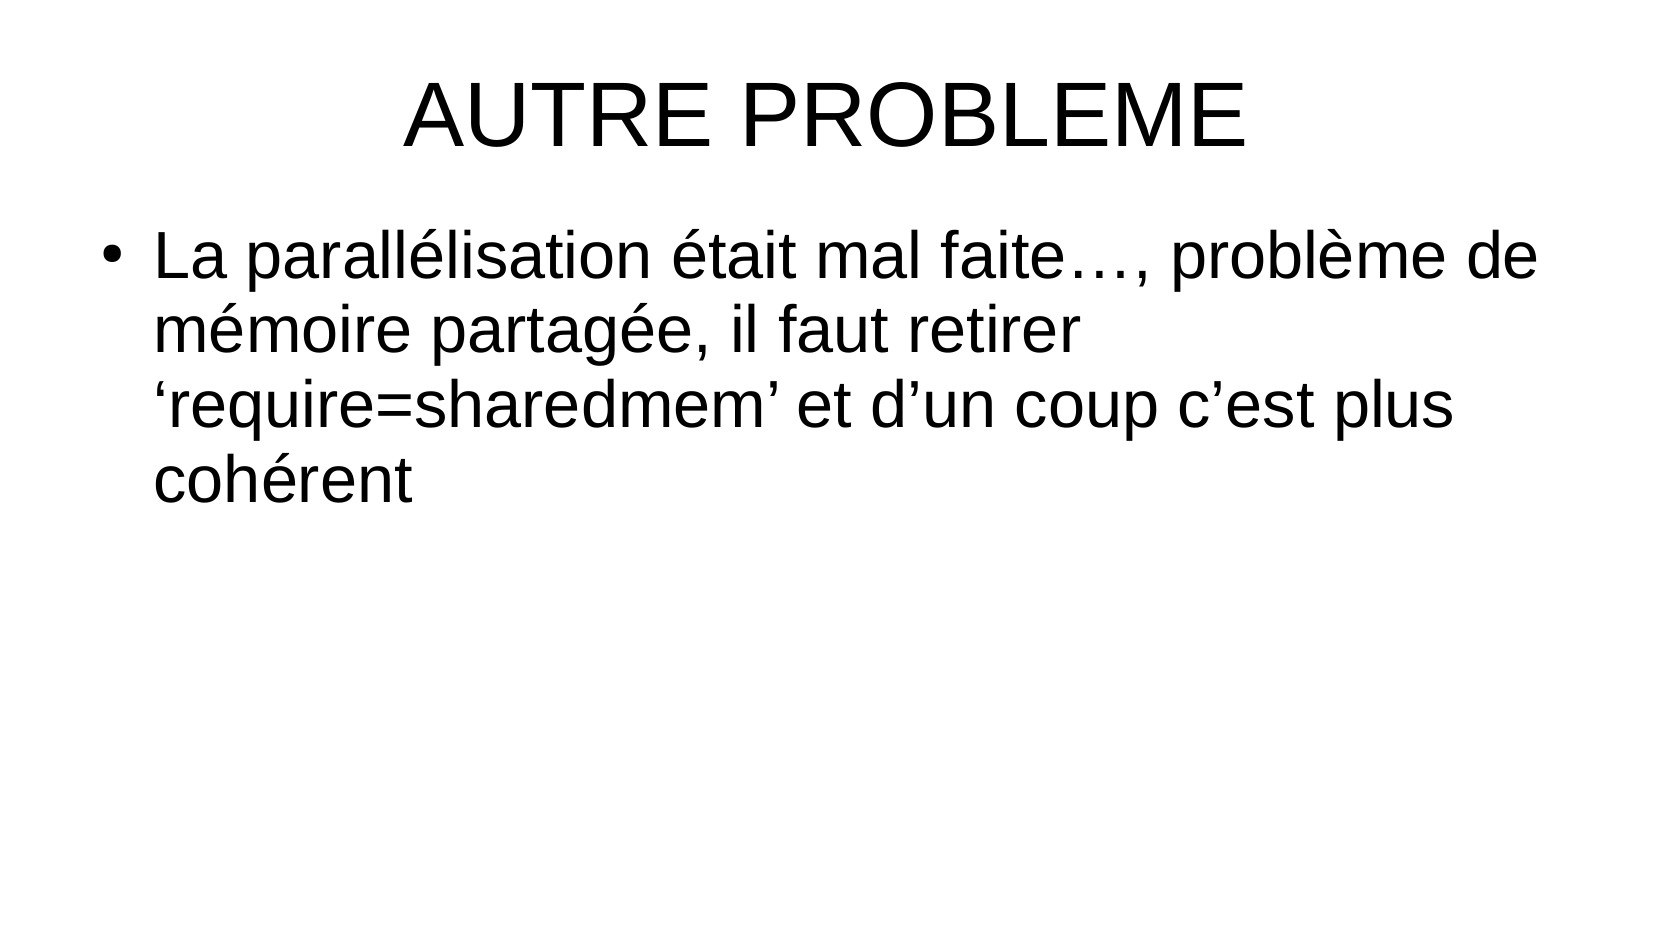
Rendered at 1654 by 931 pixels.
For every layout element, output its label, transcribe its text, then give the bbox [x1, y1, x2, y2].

list La parallélisation était mal faite…, problème de mémoire partagée, il faut retirer ‘require=sharedmem’ et d’un coup c’est plus cohérent [82, 217, 1571, 758]
title AUTRE PROBLEME [82, 37, 1571, 193]
